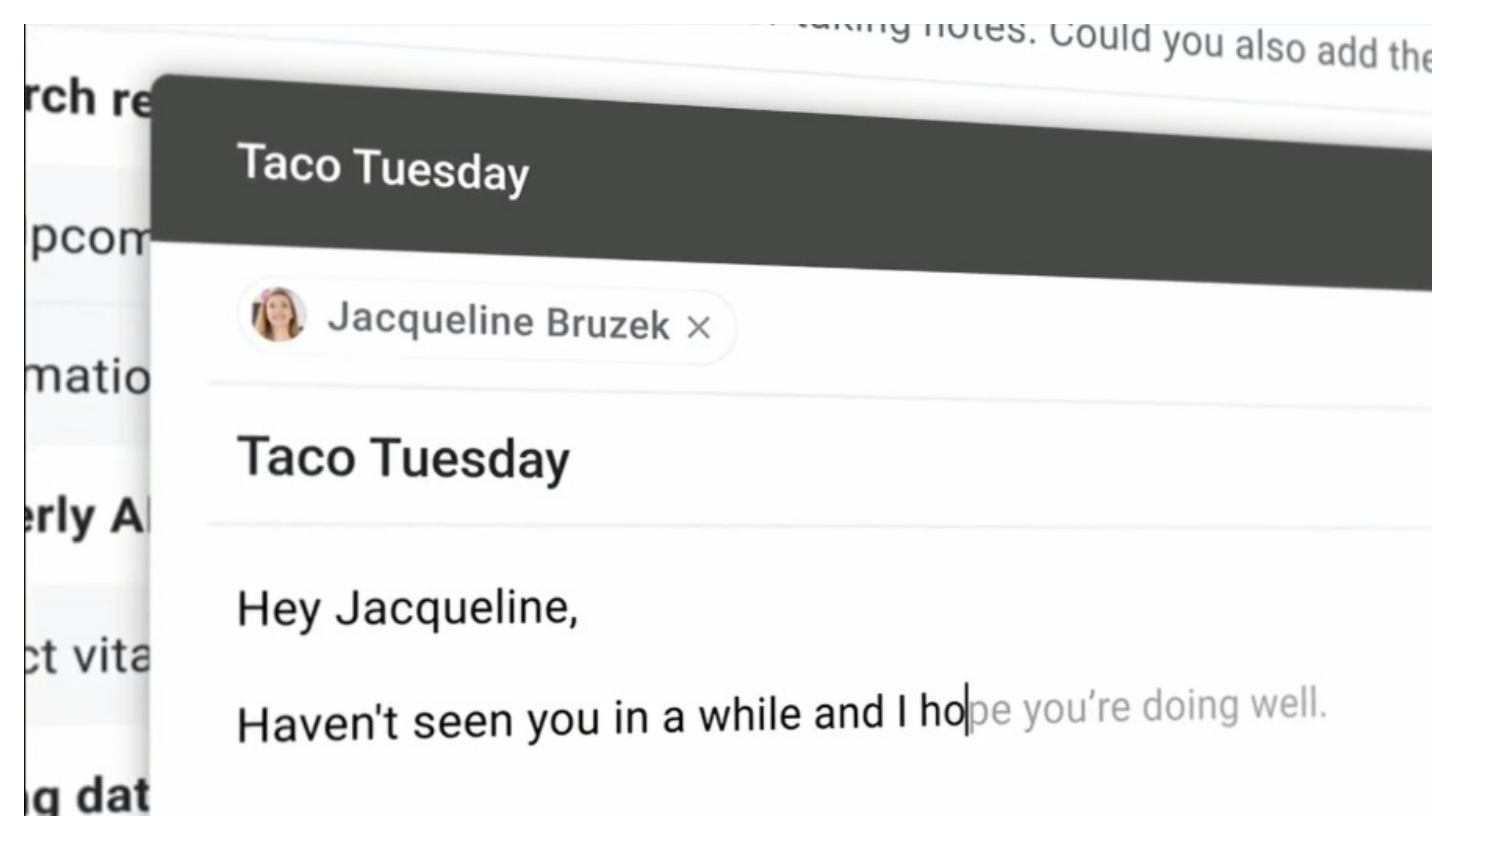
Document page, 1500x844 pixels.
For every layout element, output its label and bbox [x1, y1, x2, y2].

picture [24, 24, 1432, 816]
